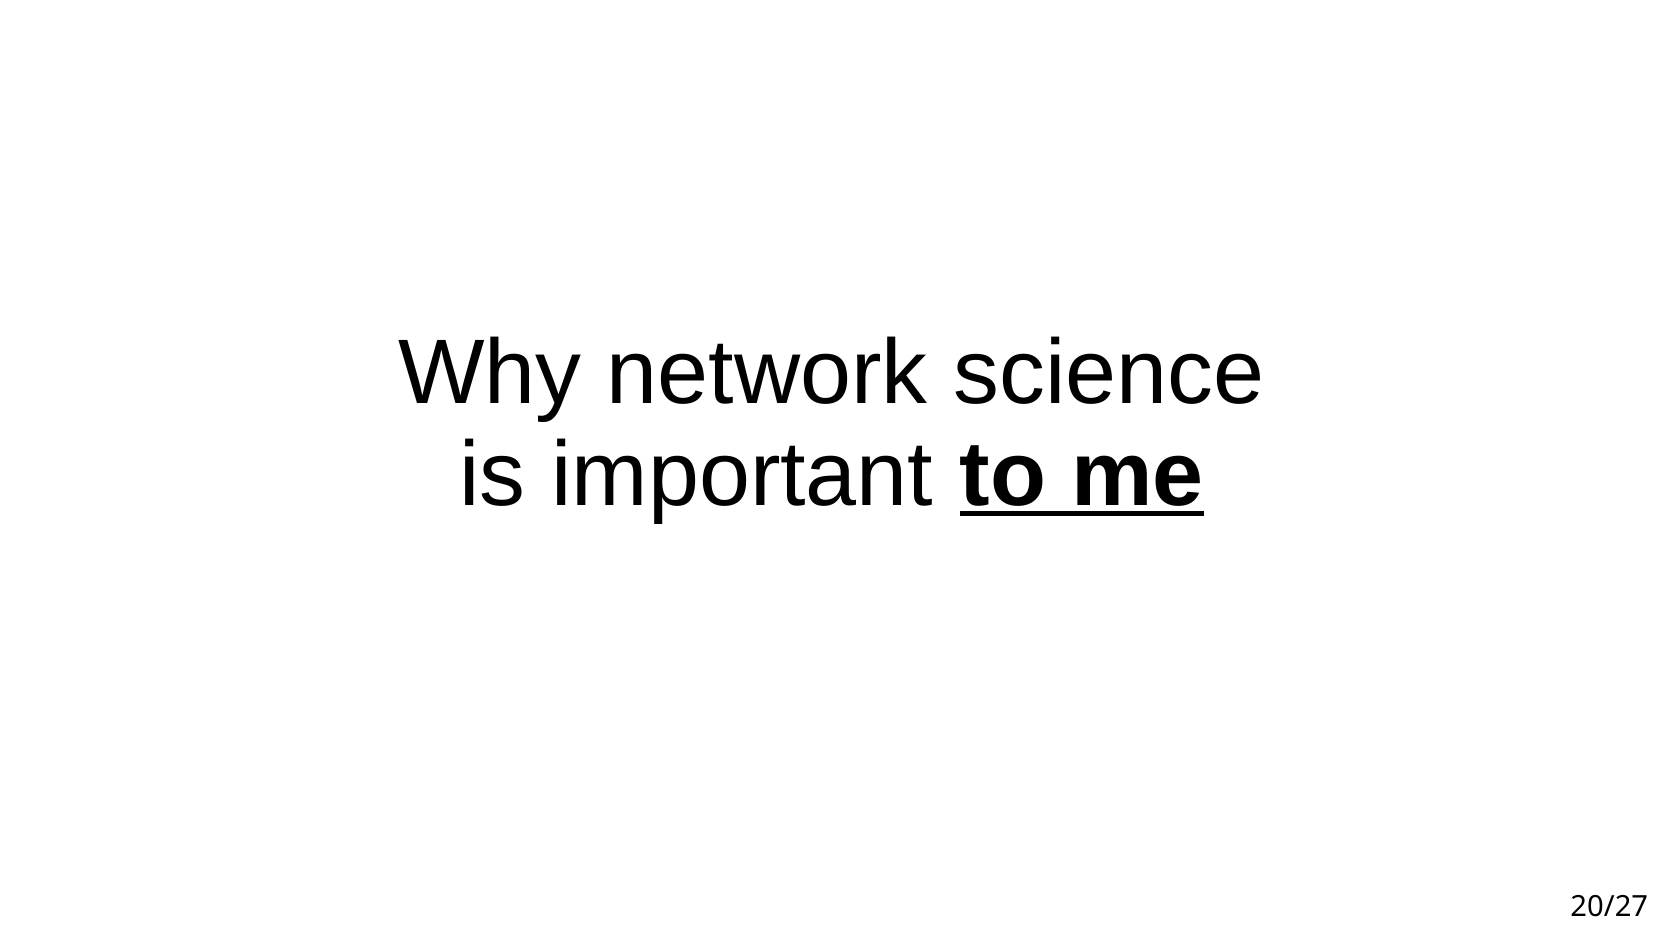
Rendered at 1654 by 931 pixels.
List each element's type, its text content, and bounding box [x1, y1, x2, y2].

title Why network science is important to me [87, 320, 1576, 526]
